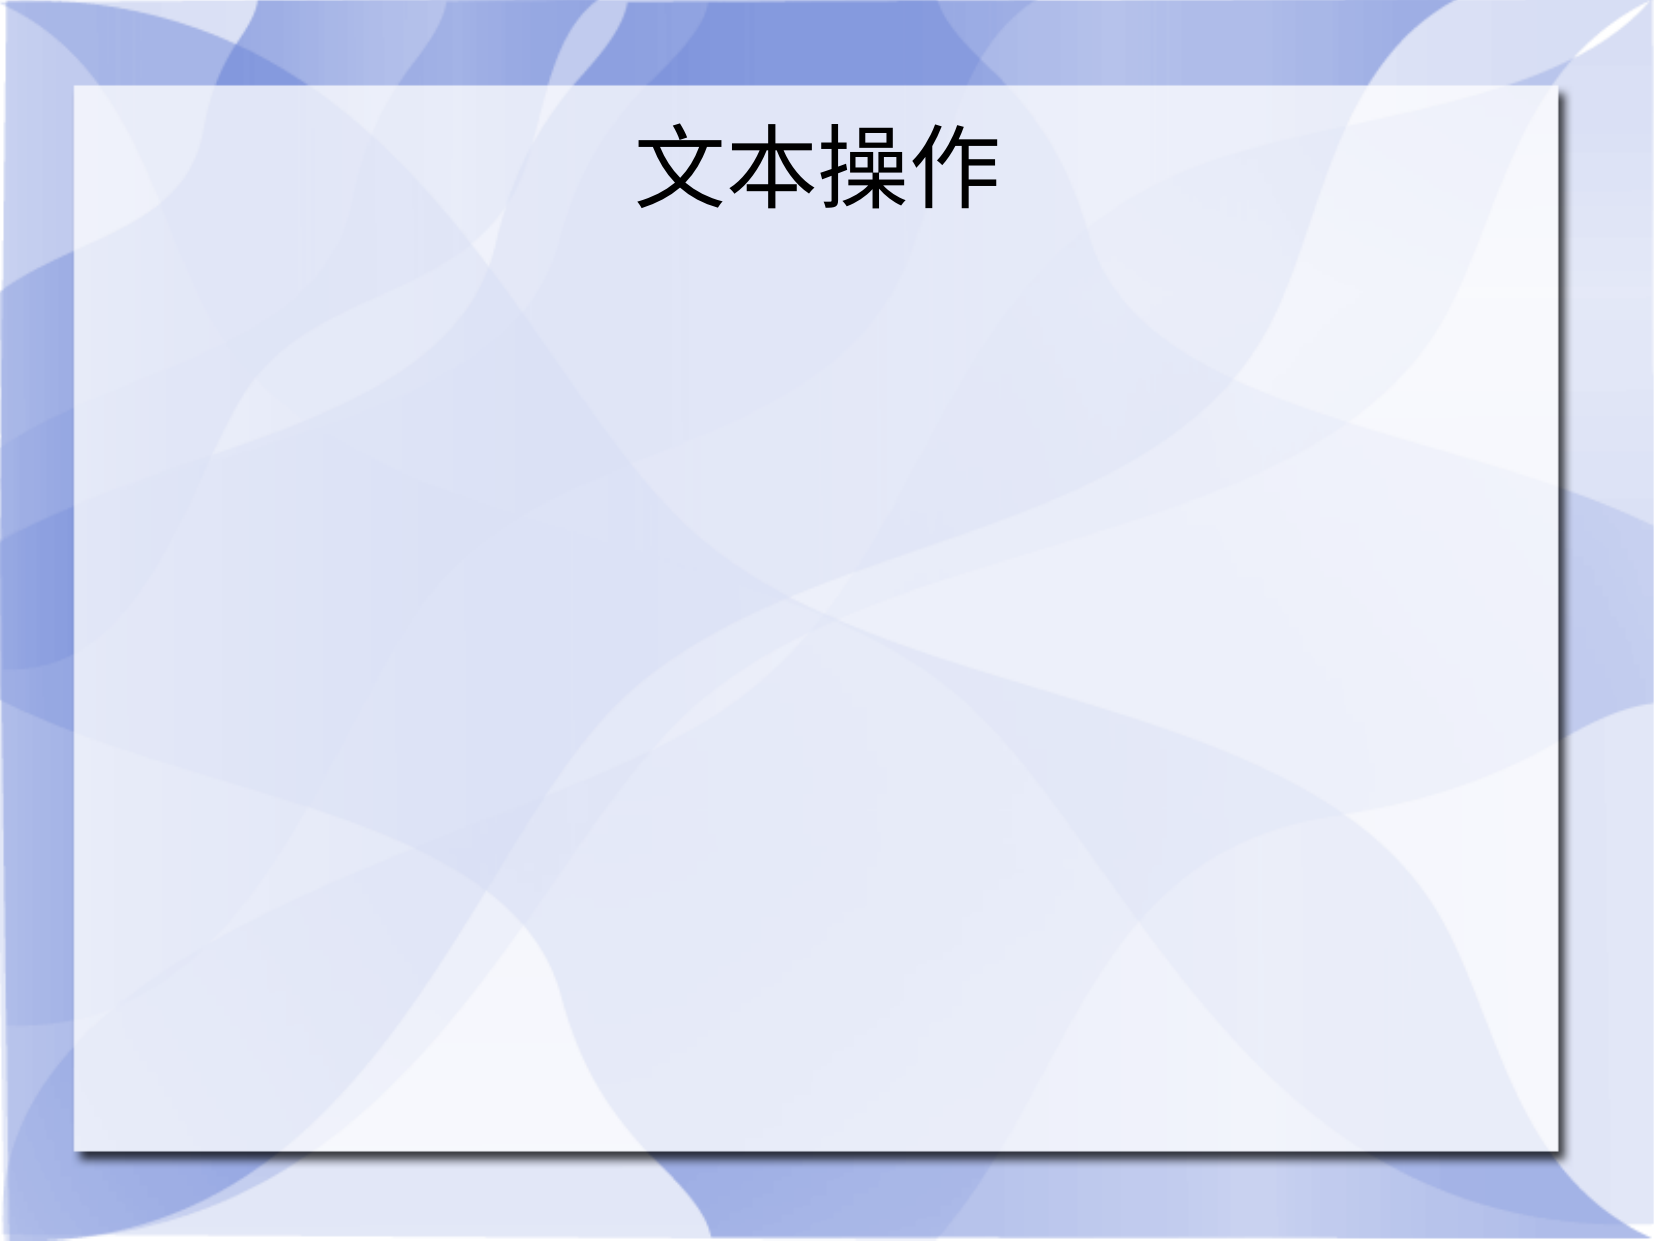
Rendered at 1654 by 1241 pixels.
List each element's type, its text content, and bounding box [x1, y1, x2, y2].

title 文本操作 [82, 98, 1554, 226]
picture [0, 0, 1654, 1241]
